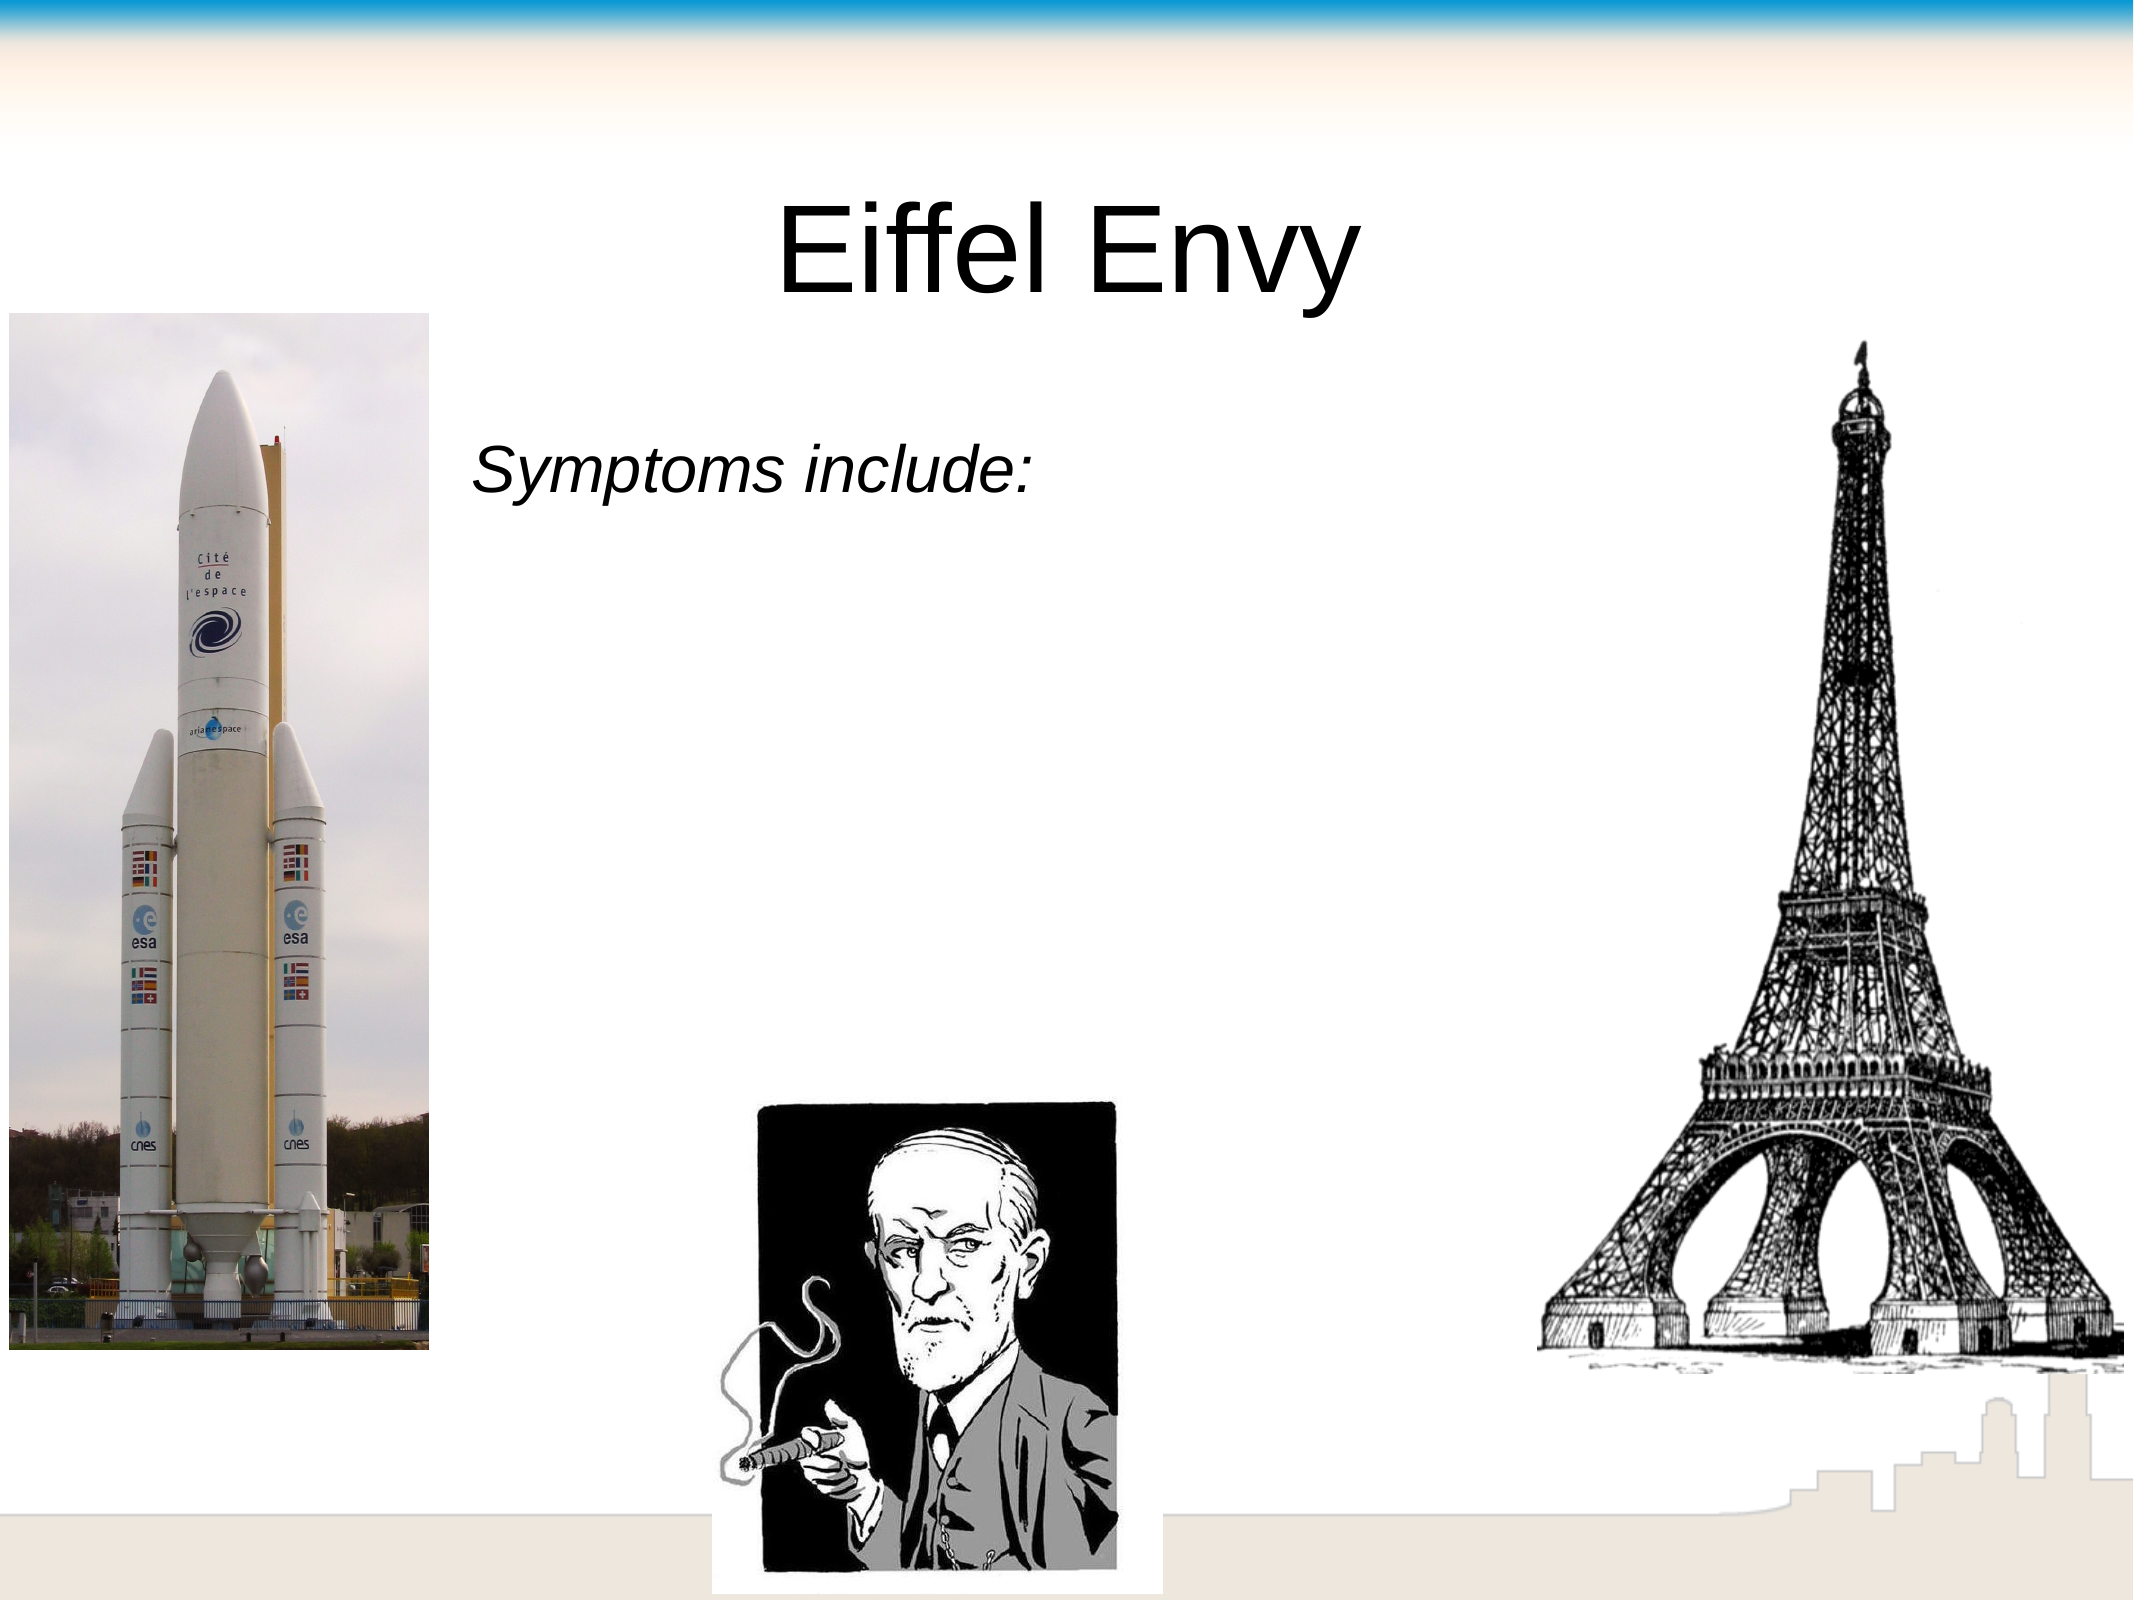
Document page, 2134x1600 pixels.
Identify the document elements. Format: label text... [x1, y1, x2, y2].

picture [0, 4, 2134, 1600]
title Eiffel Envy [62, 179, 2075, 319]
subtitle Symptoms include: [471, 337, 1537, 1126]
